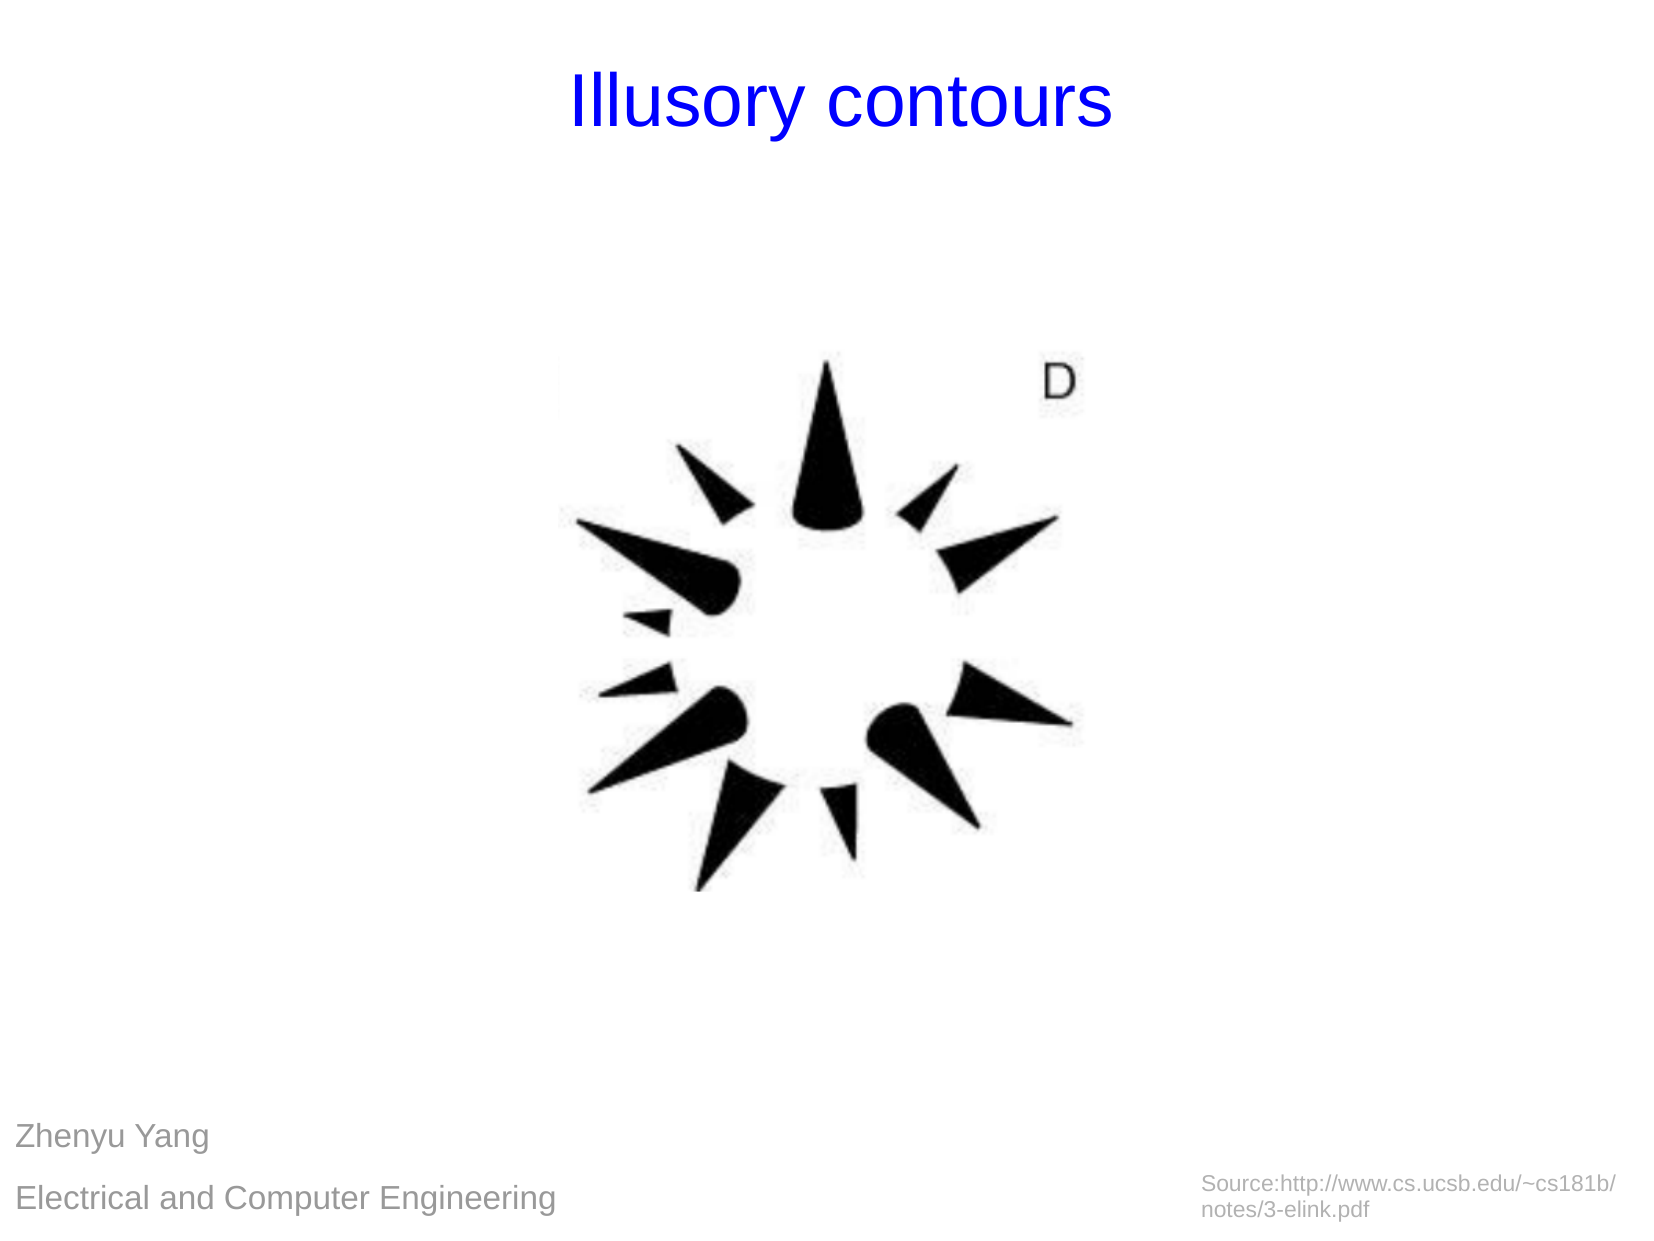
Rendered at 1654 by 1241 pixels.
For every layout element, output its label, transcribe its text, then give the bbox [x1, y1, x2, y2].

text_box Illusory contours [553, 51, 1140, 151]
text_box Zhenyu Yang Electrical and Computer Engineering [0, 1110, 765, 1231]
text_box Source:http://www.cs.ucsb.edu/~cs181b/notes/3-elink.pdf [1186, 1163, 1651, 1241]
picture [558, 341, 1104, 906]
